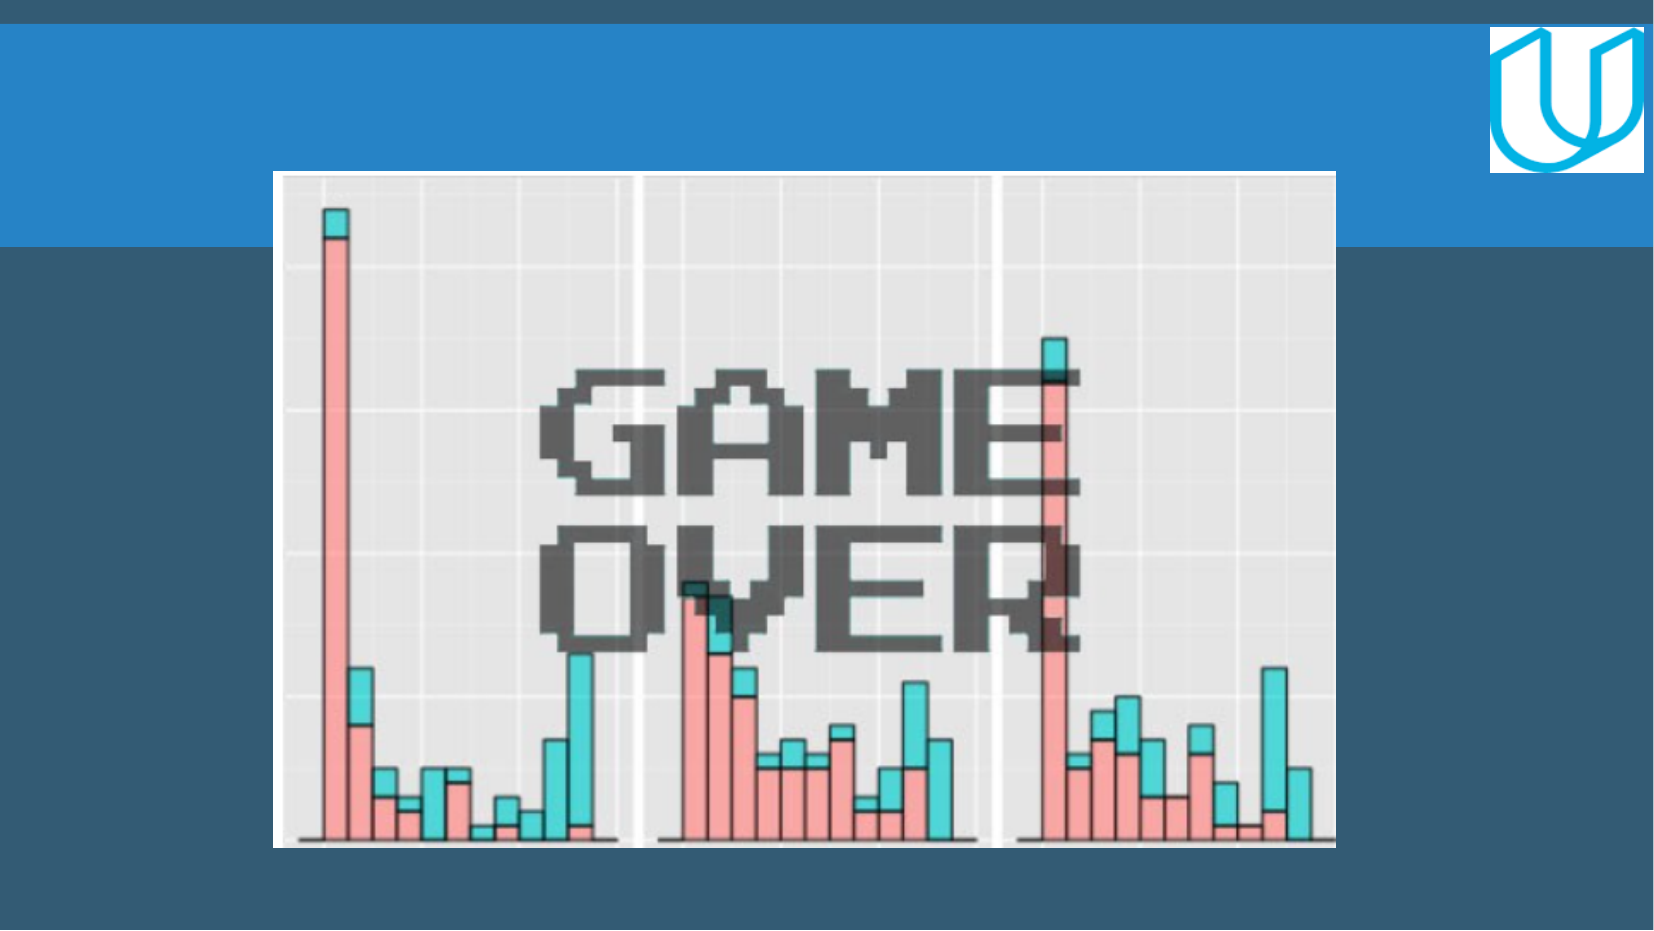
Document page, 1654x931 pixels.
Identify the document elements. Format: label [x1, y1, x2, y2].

picture [1598, 39, 1632, 138]
picture [1490, 27, 1644, 138]
picture [1552, 104, 1644, 173]
picture [273, 171, 1336, 848]
picture [1502, 39, 1580, 163]
picture [1490, 126, 1542, 173]
